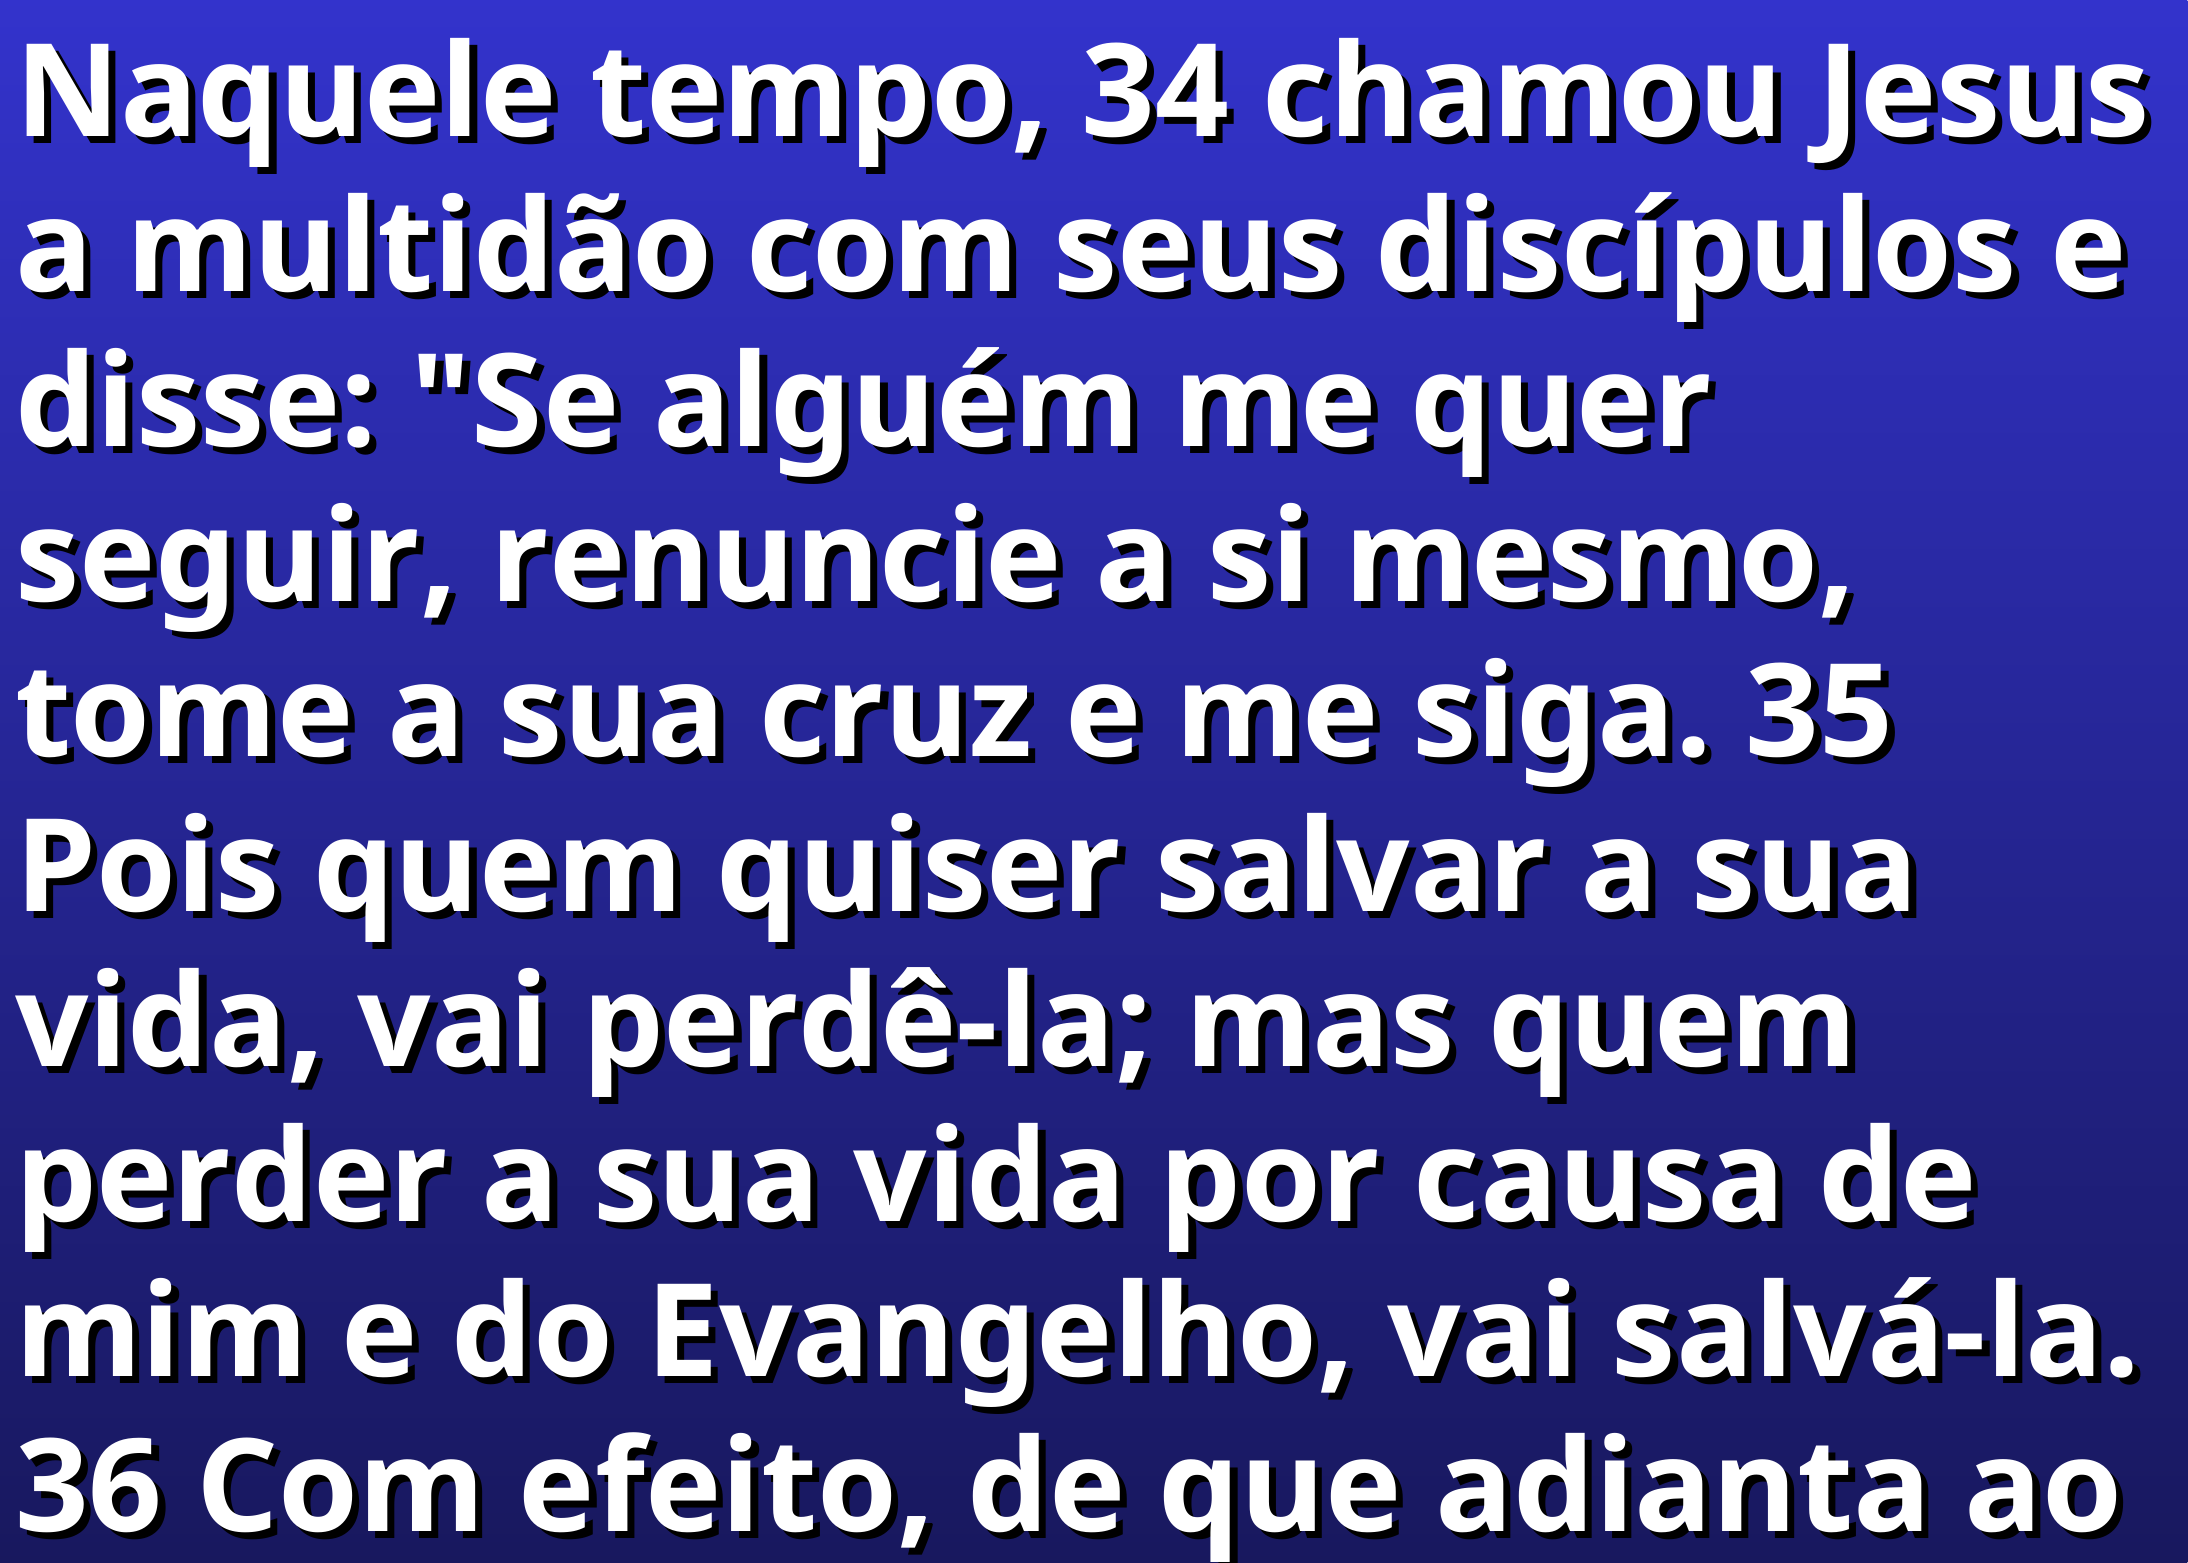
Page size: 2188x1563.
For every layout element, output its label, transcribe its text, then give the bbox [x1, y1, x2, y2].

text_box Naquele tempo, 34 chamou Jesus a multidão com seus discípulos e disse: "Se alguém me quer seguir, renuncie a si mesmo, tome a sua cruz e me siga. 35 Pois quem quiser salvar a sua vida, vai perdê-la; mas quem perder a sua vida por causa de mim e do Evangelho, vai salvá-la. 36 Com efeito, de que adianta ao [0, 0, 2188, 1563]
